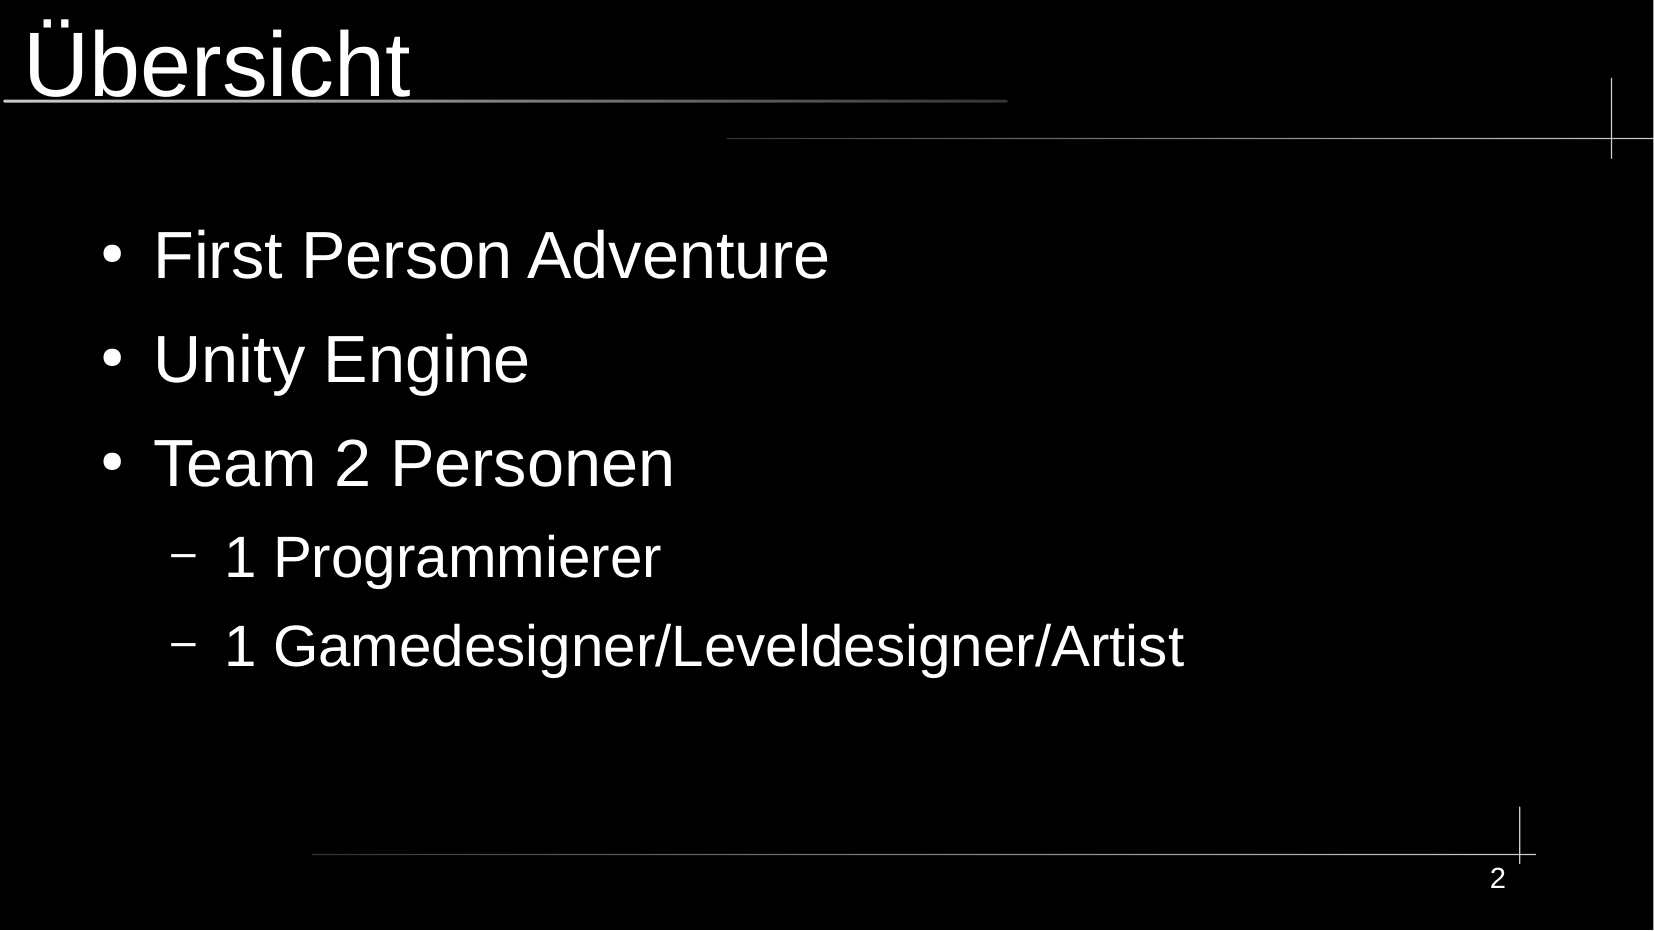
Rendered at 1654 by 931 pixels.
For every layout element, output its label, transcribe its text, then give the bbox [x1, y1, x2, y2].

list First Person Adventure Unity Engine Team 2 Personen 1 Programmierer 1 Gamedesigner/Leveldesigner/Artist [82, 217, 1571, 758]
title Übersicht [23, 11, 1589, 119]
